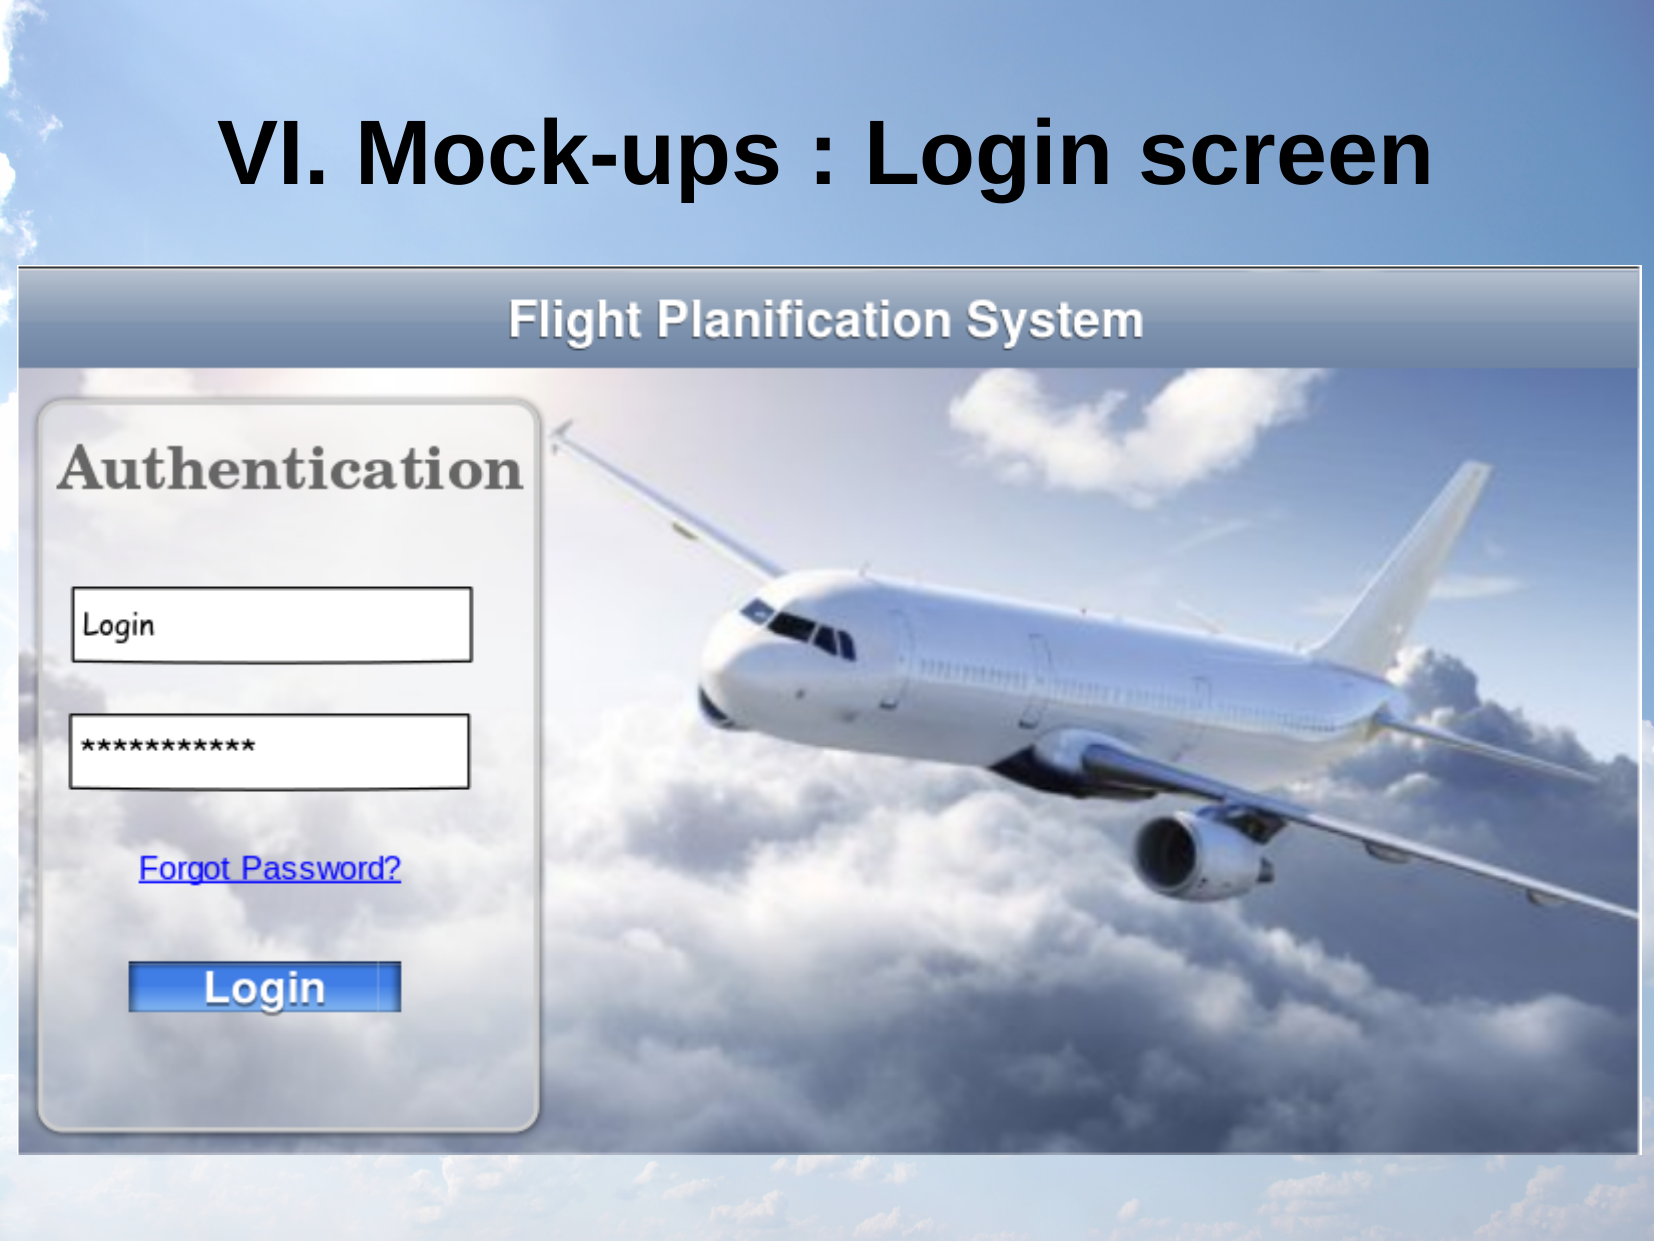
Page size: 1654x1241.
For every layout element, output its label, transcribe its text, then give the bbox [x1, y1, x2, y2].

title VI. Mock-ups : Login screen [82, 49, 1571, 257]
picture [0, 0, 1654, 1241]
